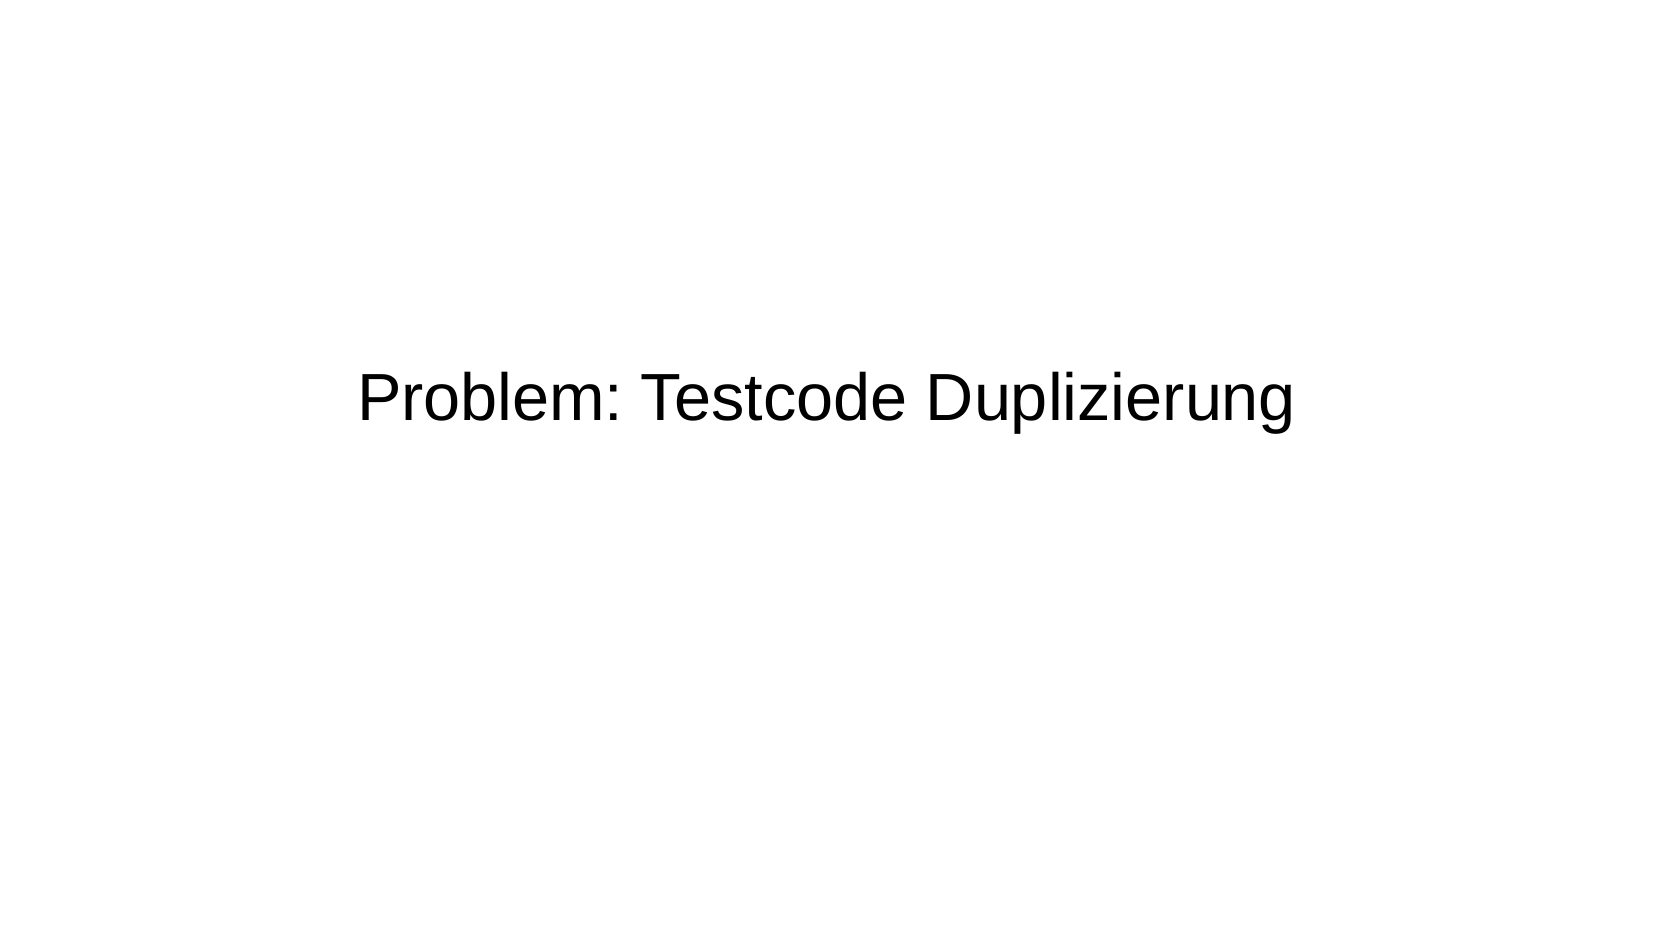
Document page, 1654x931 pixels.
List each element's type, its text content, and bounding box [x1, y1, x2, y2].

subtitle Problem: Testcode Duplizierung [82, 37, 1571, 757]
